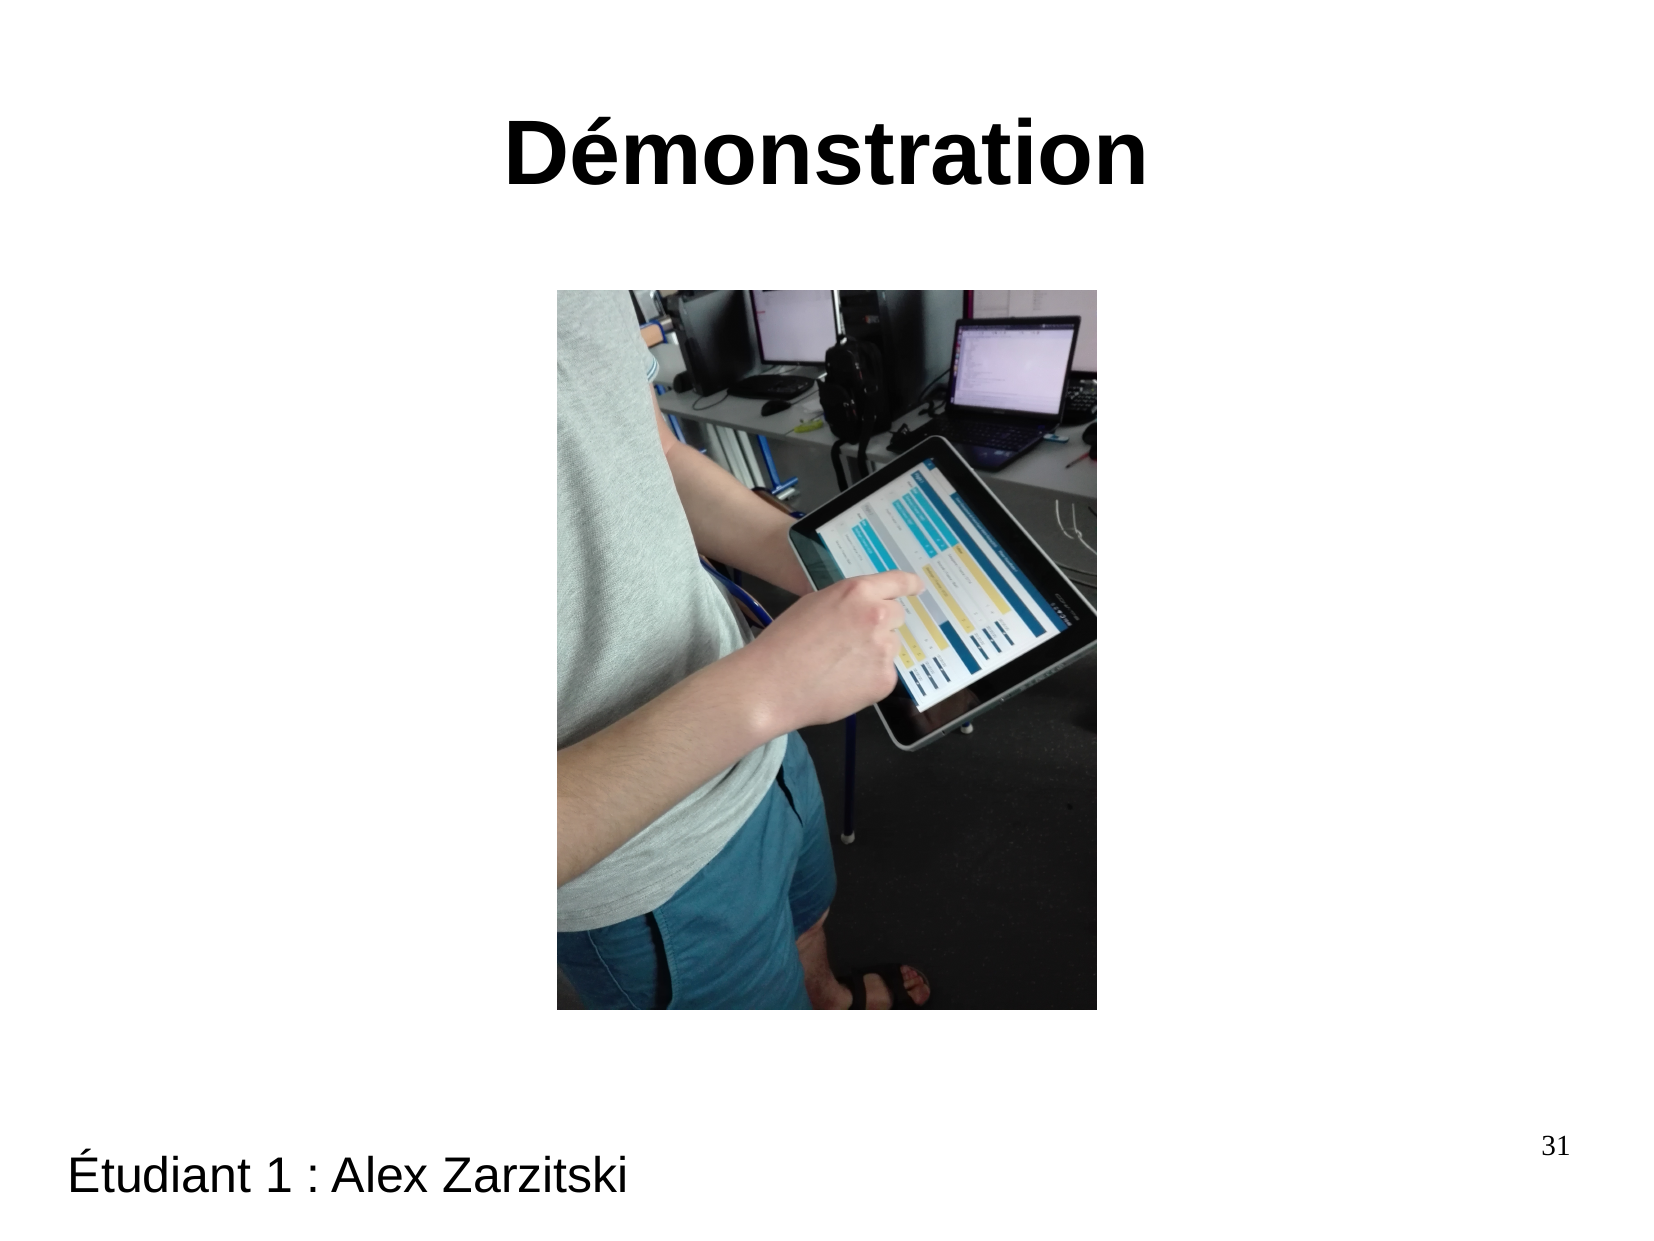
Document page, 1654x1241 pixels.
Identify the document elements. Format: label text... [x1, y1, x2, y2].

title Démonstration [82, 49, 1571, 257]
picture [557, 290, 1097, 1010]
text_box Étudiant 1 : Alex Zarzitski [53, 1139, 650, 1211]
